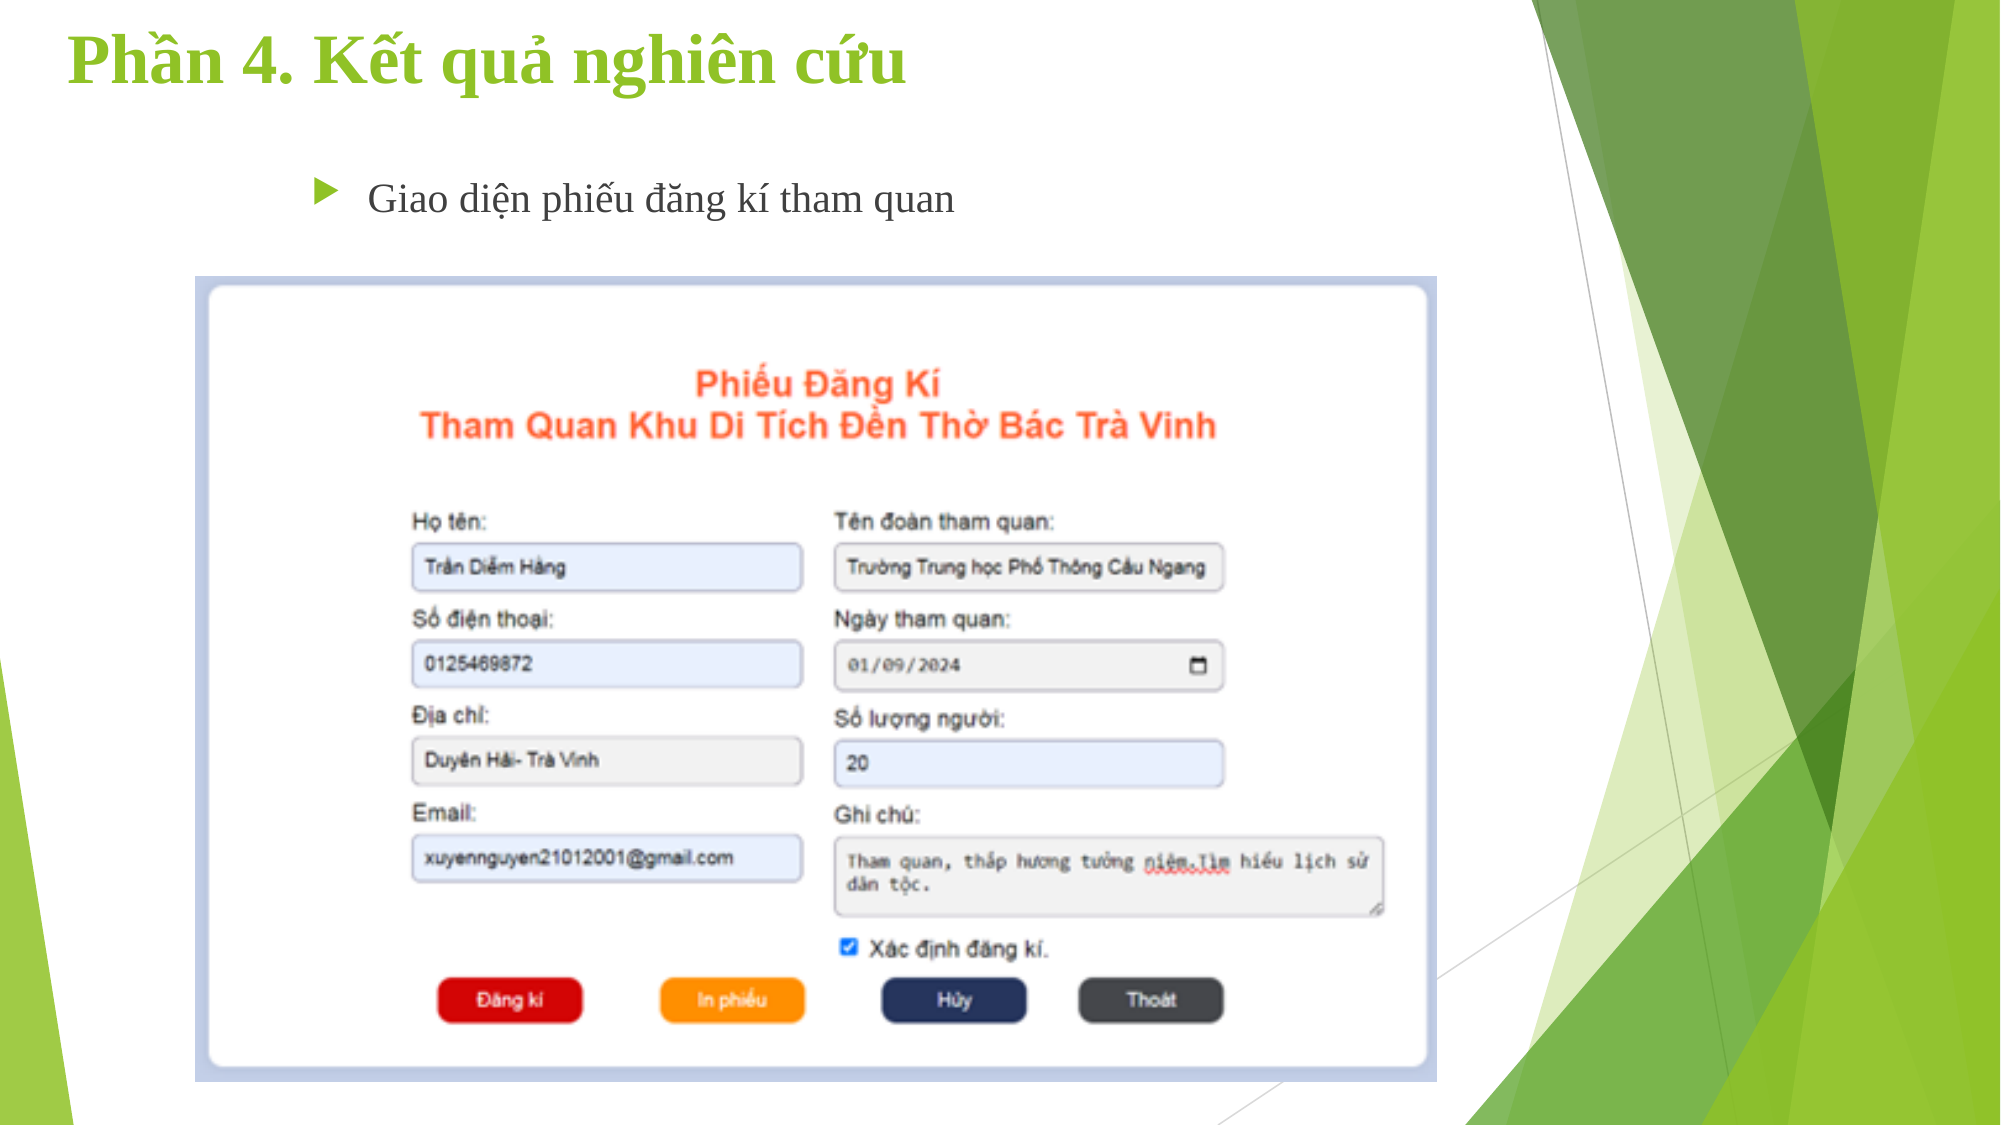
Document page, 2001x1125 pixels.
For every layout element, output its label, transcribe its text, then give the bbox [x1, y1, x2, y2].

list Giao diện phiếu đăng kí tham quan [296, 123, 1001, 244]
picture [195, 276, 1437, 1082]
title Phần 4. Kết quả nghiên cứu [0, 0, 1096, 158]
